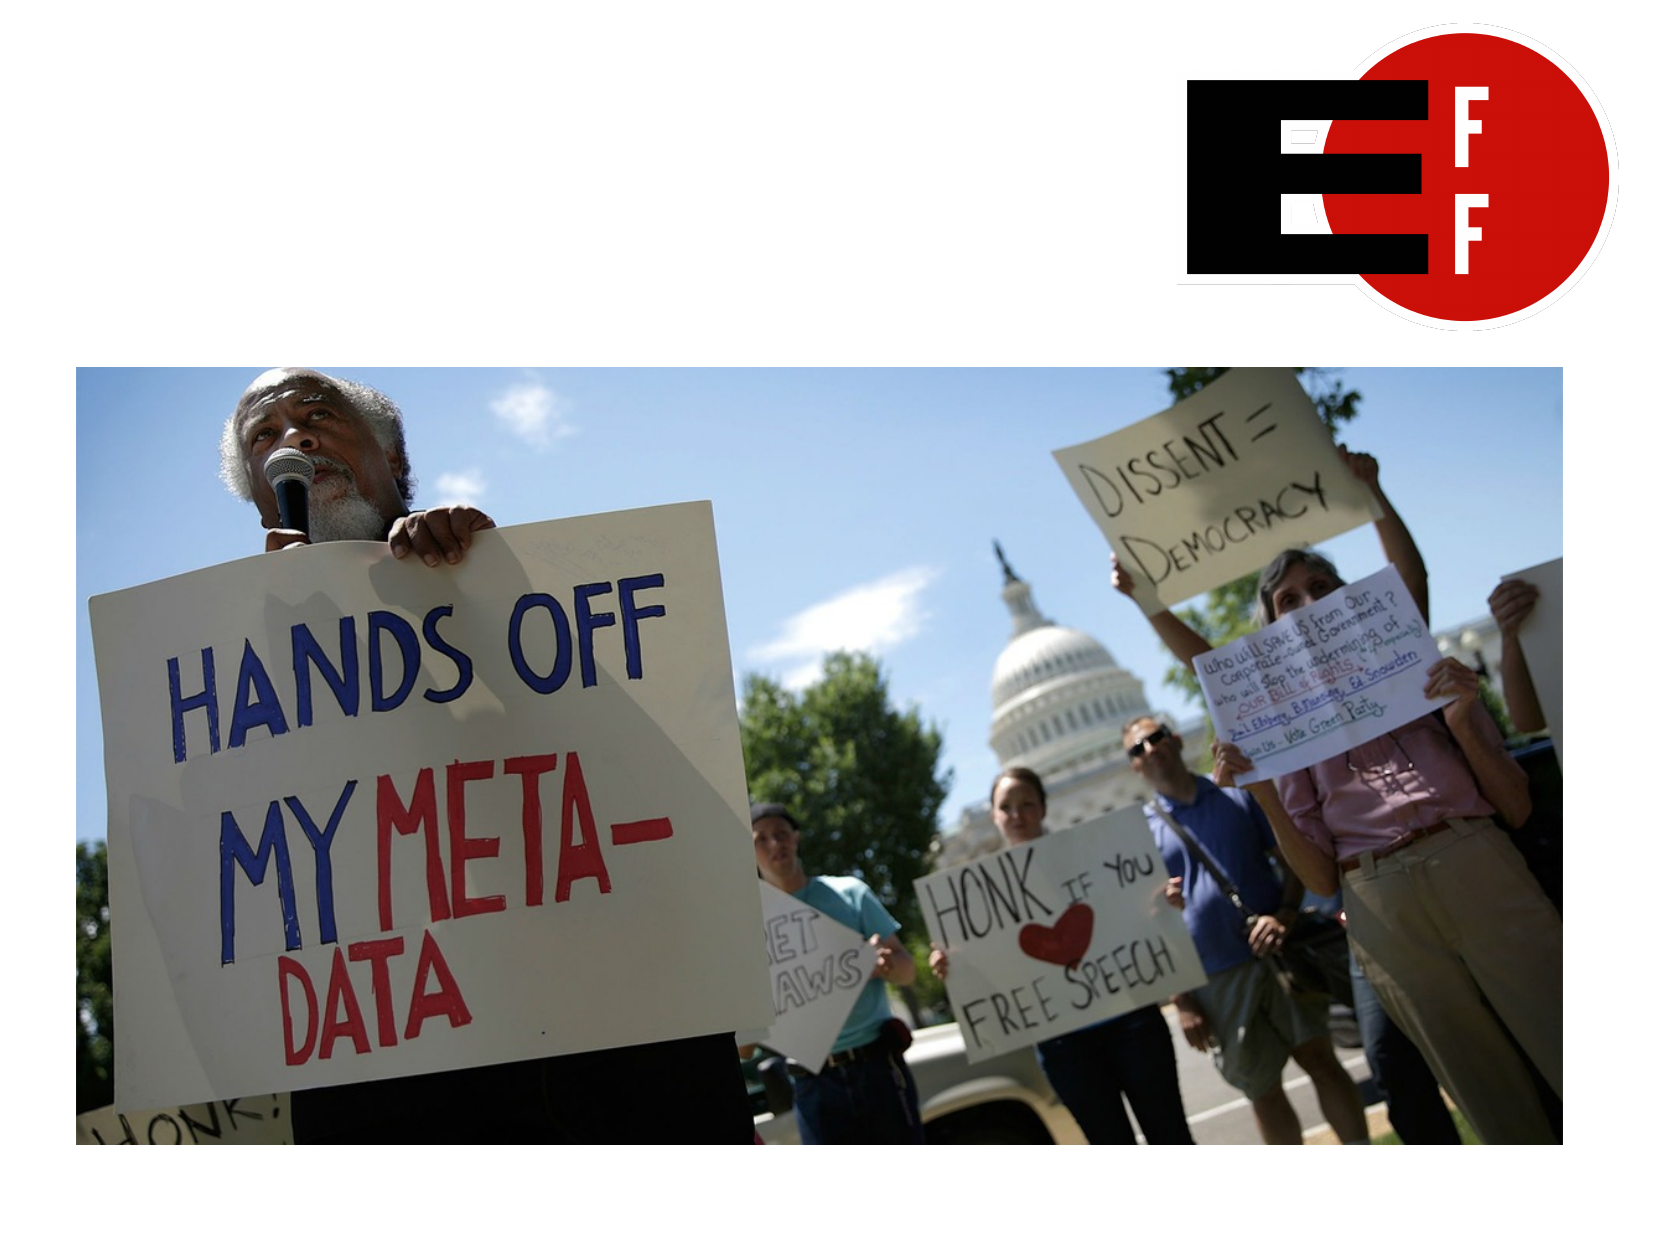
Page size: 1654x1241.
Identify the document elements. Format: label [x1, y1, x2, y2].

picture [76, 367, 1563, 1145]
picture [1177, 23, 1619, 331]
